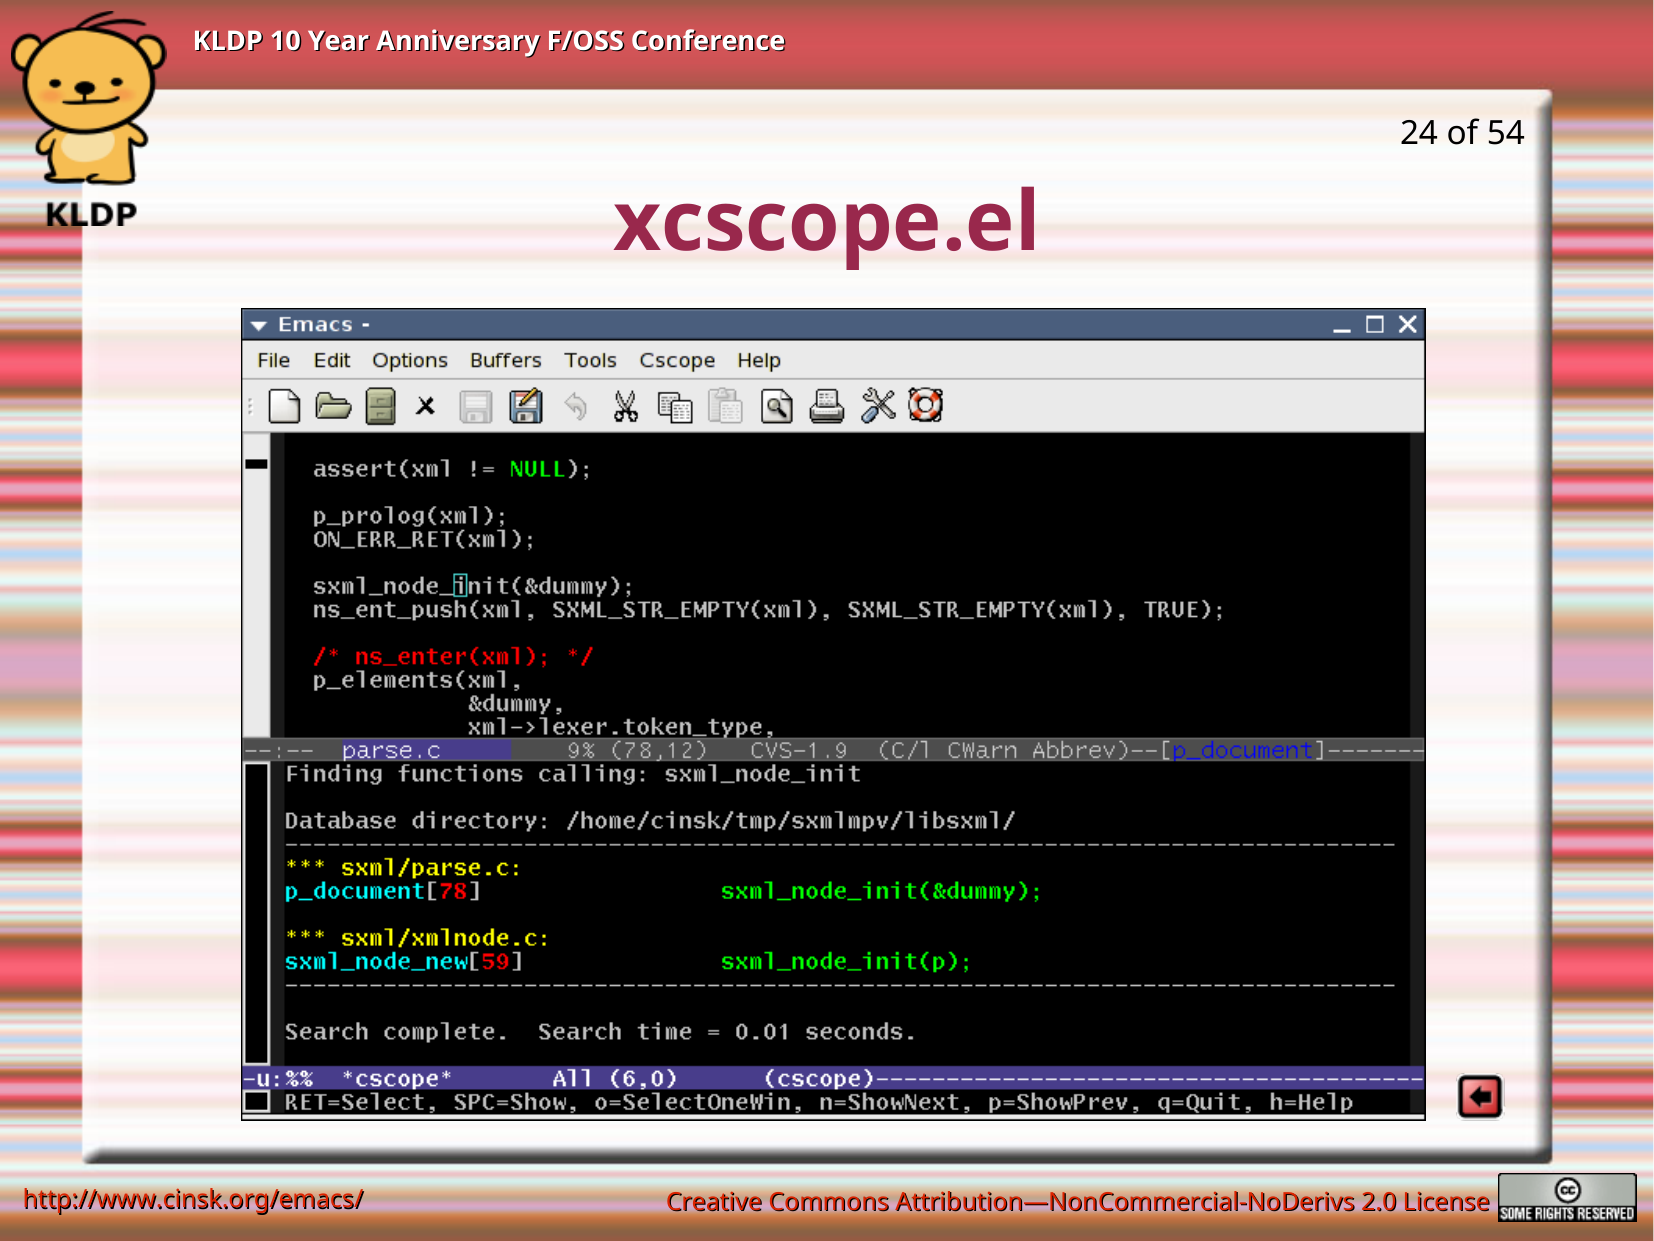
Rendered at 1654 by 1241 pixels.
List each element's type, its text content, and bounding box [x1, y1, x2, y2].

title xcscope.el [121, 114, 1534, 322]
picture [0, 0, 1654, 1241]
